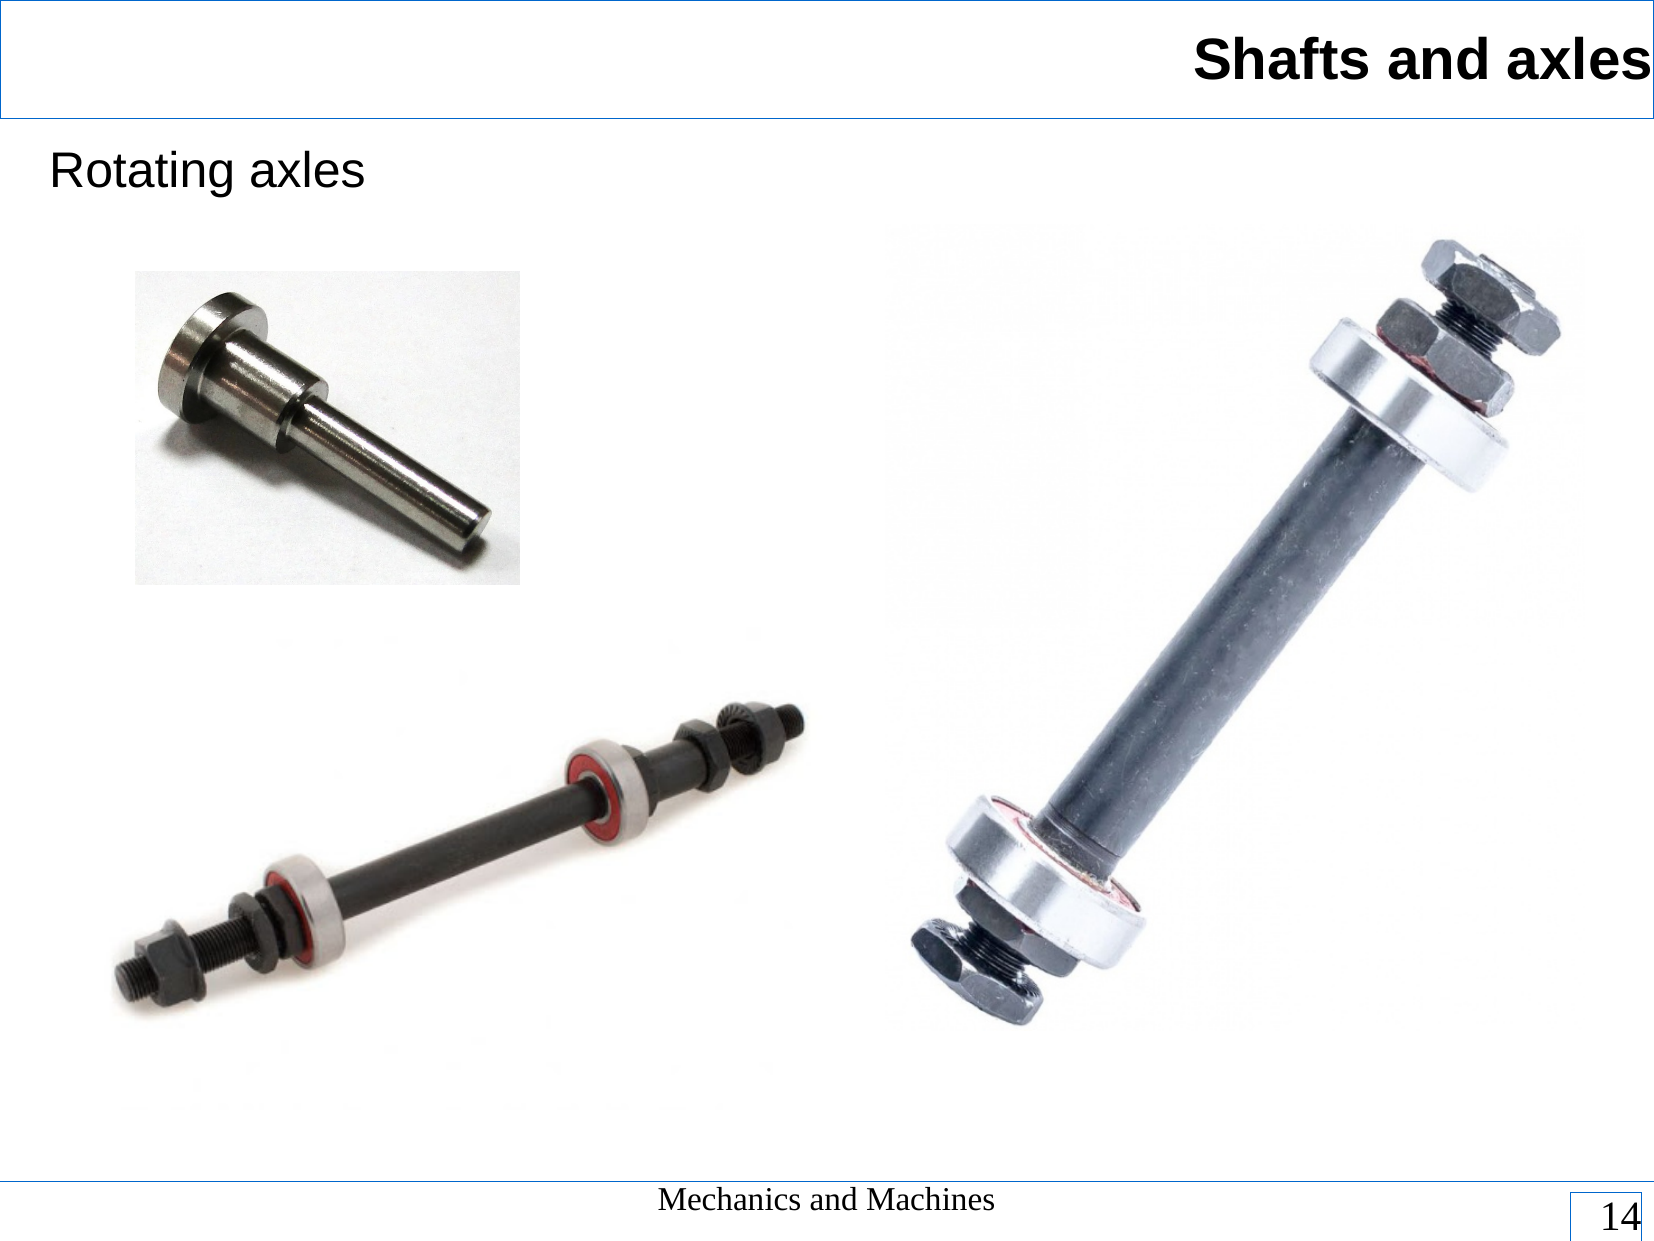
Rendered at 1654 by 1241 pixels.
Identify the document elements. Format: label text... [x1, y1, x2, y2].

picture [135, 271, 520, 586]
title Shafts and axles [0, 0, 1654, 119]
picture [885, 224, 1585, 1031]
picture [60, 603, 860, 1111]
text_box Rotating axles [34, 135, 1606, 241]
